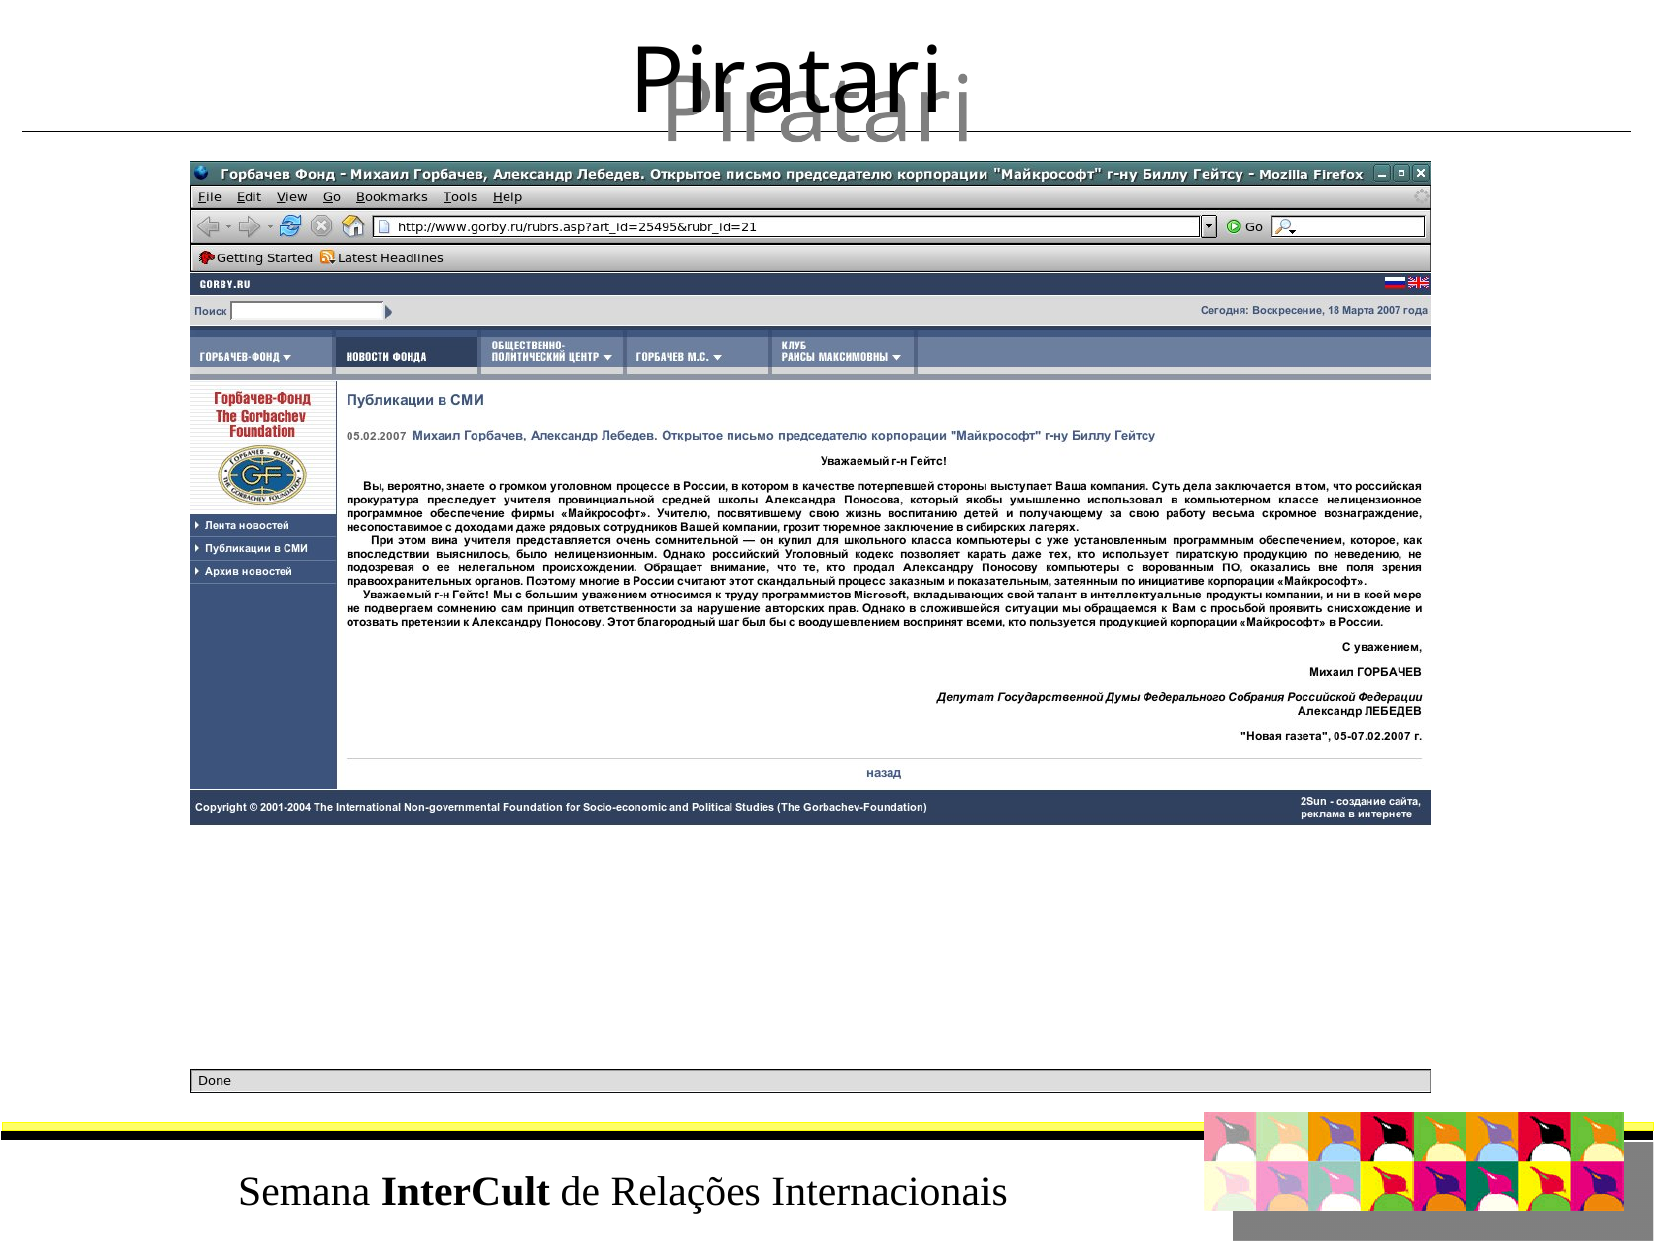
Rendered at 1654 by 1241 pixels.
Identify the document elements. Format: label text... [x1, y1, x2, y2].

picture [190, 161, 1431, 1093]
chart [1204, 1112, 1624, 1211]
text_box [1624, 1122, 1654, 1140]
text_box [1, 1122, 1204, 1140]
text_box Semana InterCult de Relações Internacionais [238, 1168, 1009, 1217]
text_box Pirataria [629, 14, 974, 125]
